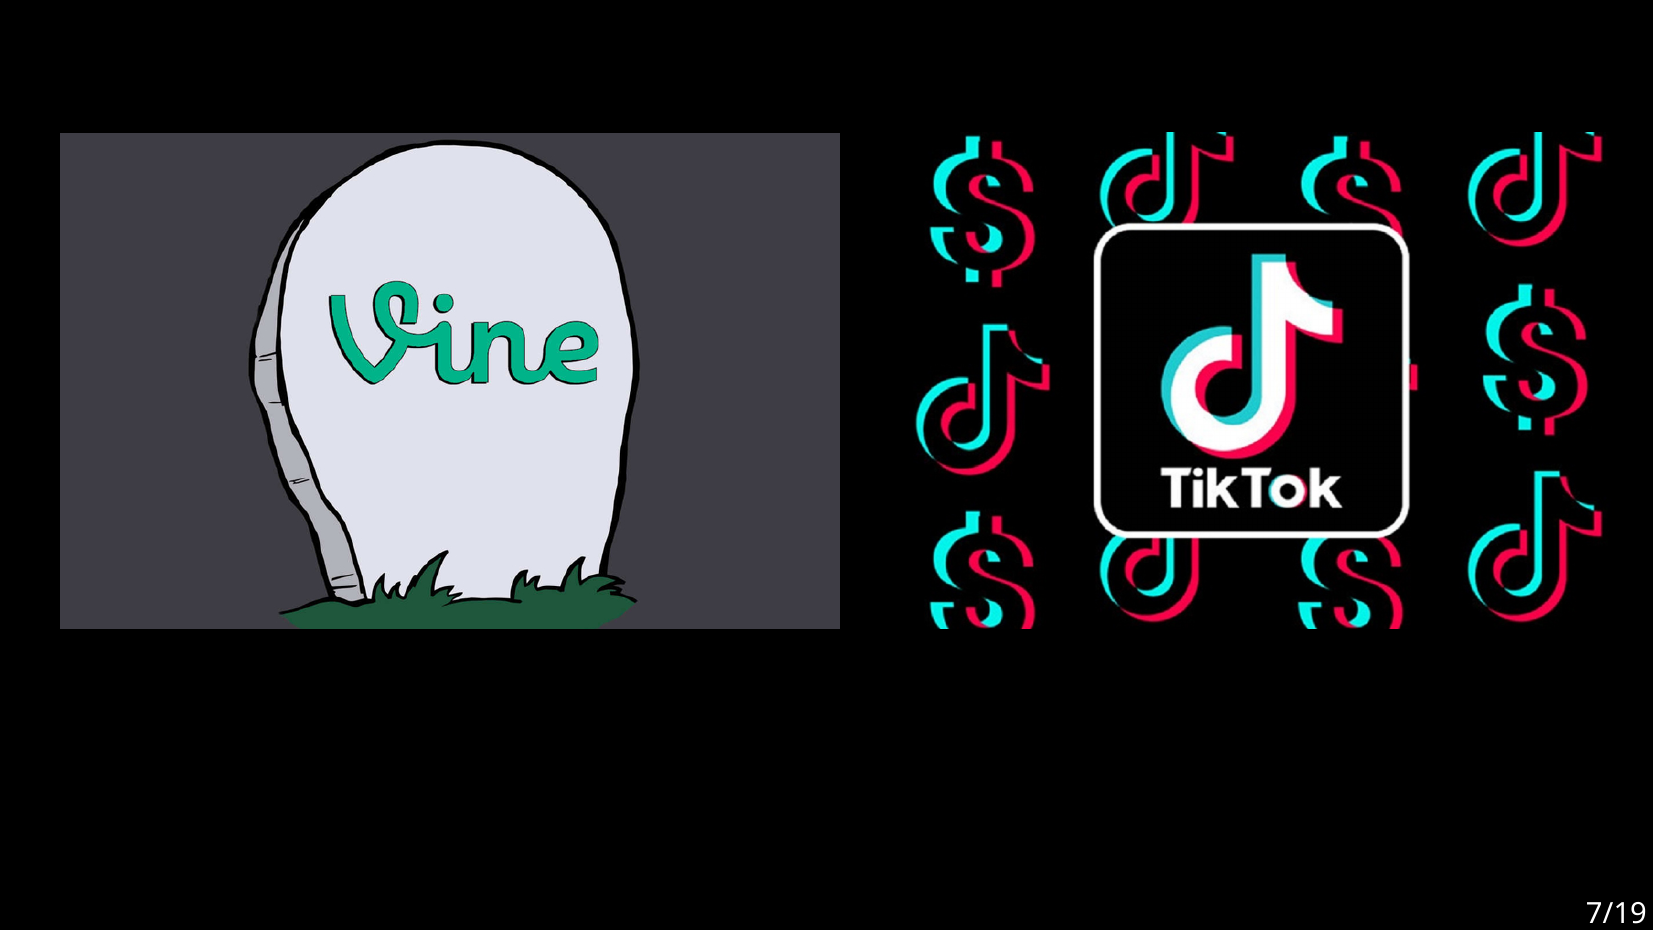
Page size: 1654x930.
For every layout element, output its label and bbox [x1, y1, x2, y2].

picture [60, 133, 840, 629]
picture [880, 132, 1636, 629]
